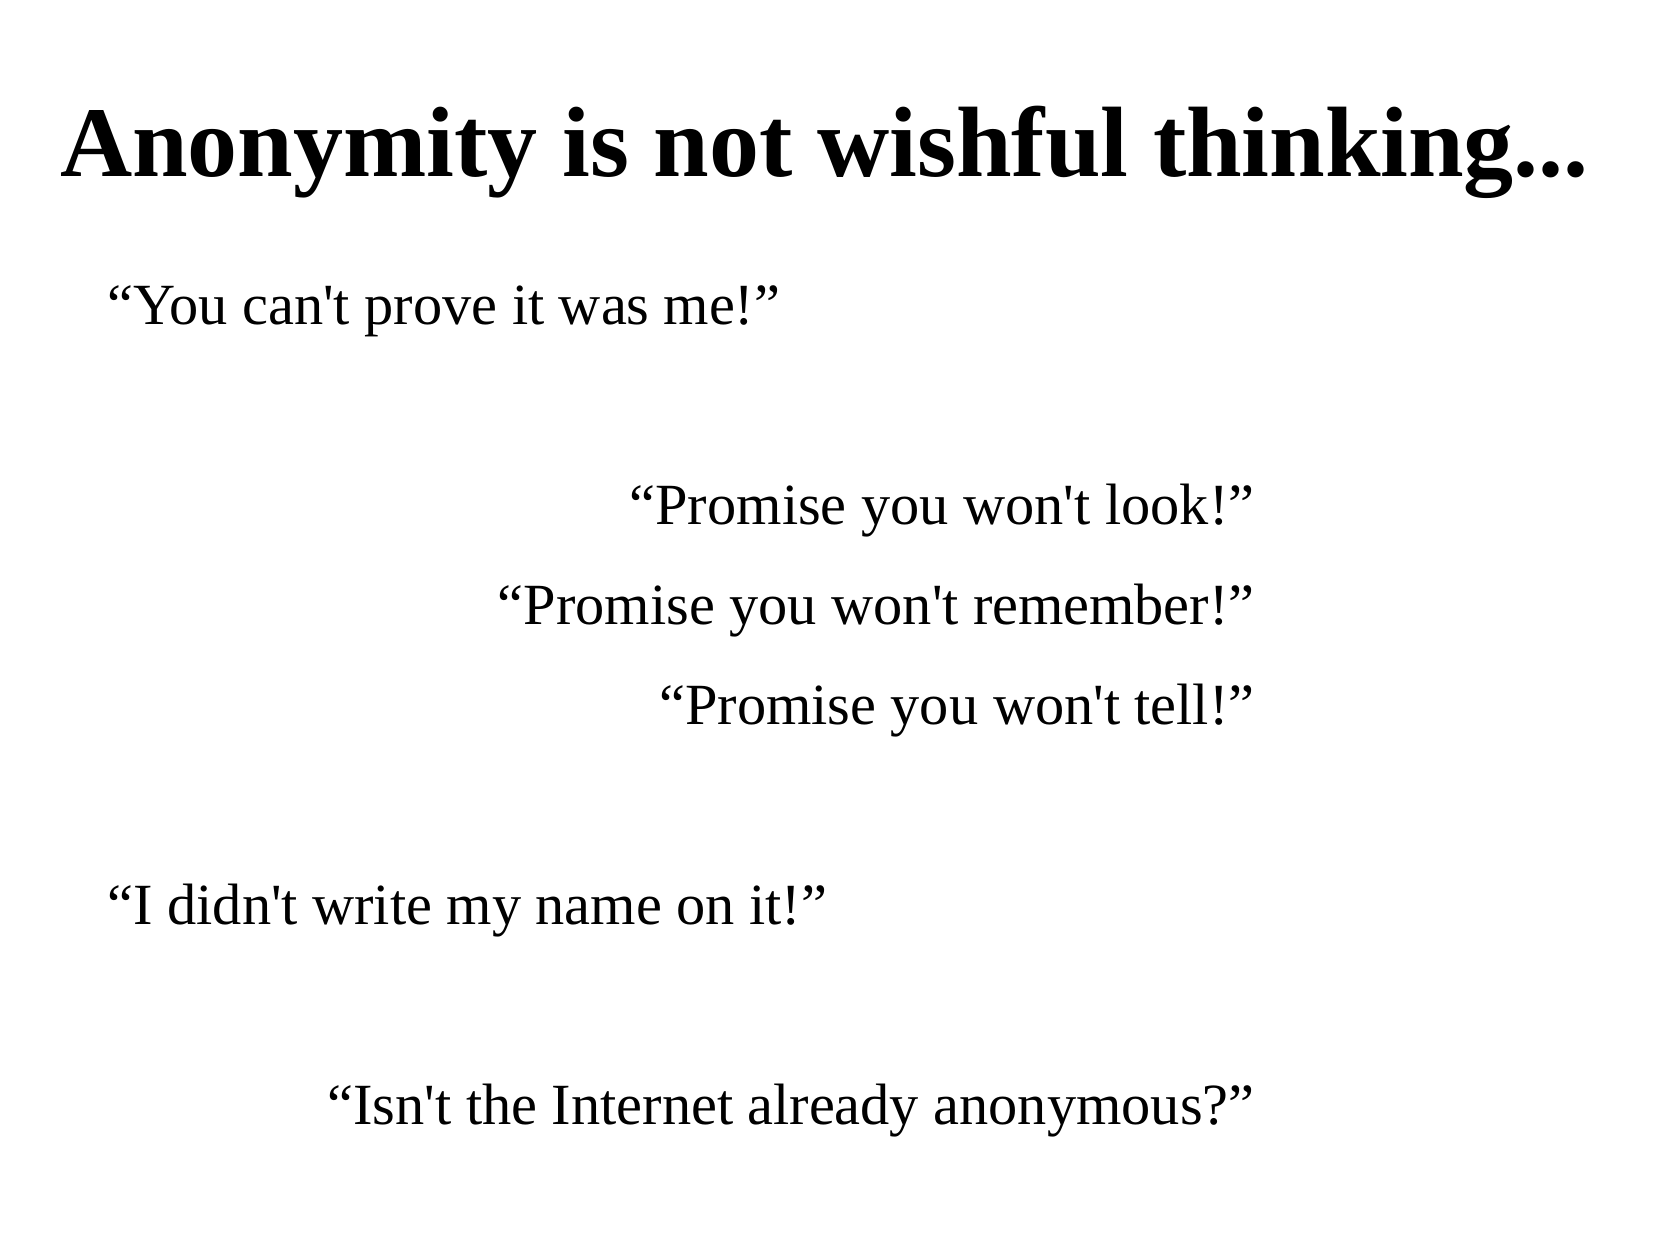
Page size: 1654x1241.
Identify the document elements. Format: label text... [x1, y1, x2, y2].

title Anonymity is not wishful thinking... [50, 23, 1600, 263]
text_box “You can't prove it was me!” “Promise you won't look!” “Promise you won't remember!” “Promise you won't tell!” “I didn't write my name on it!” “Isn't the Internet already anonymous?” [93, 264, 1522, 1193]
